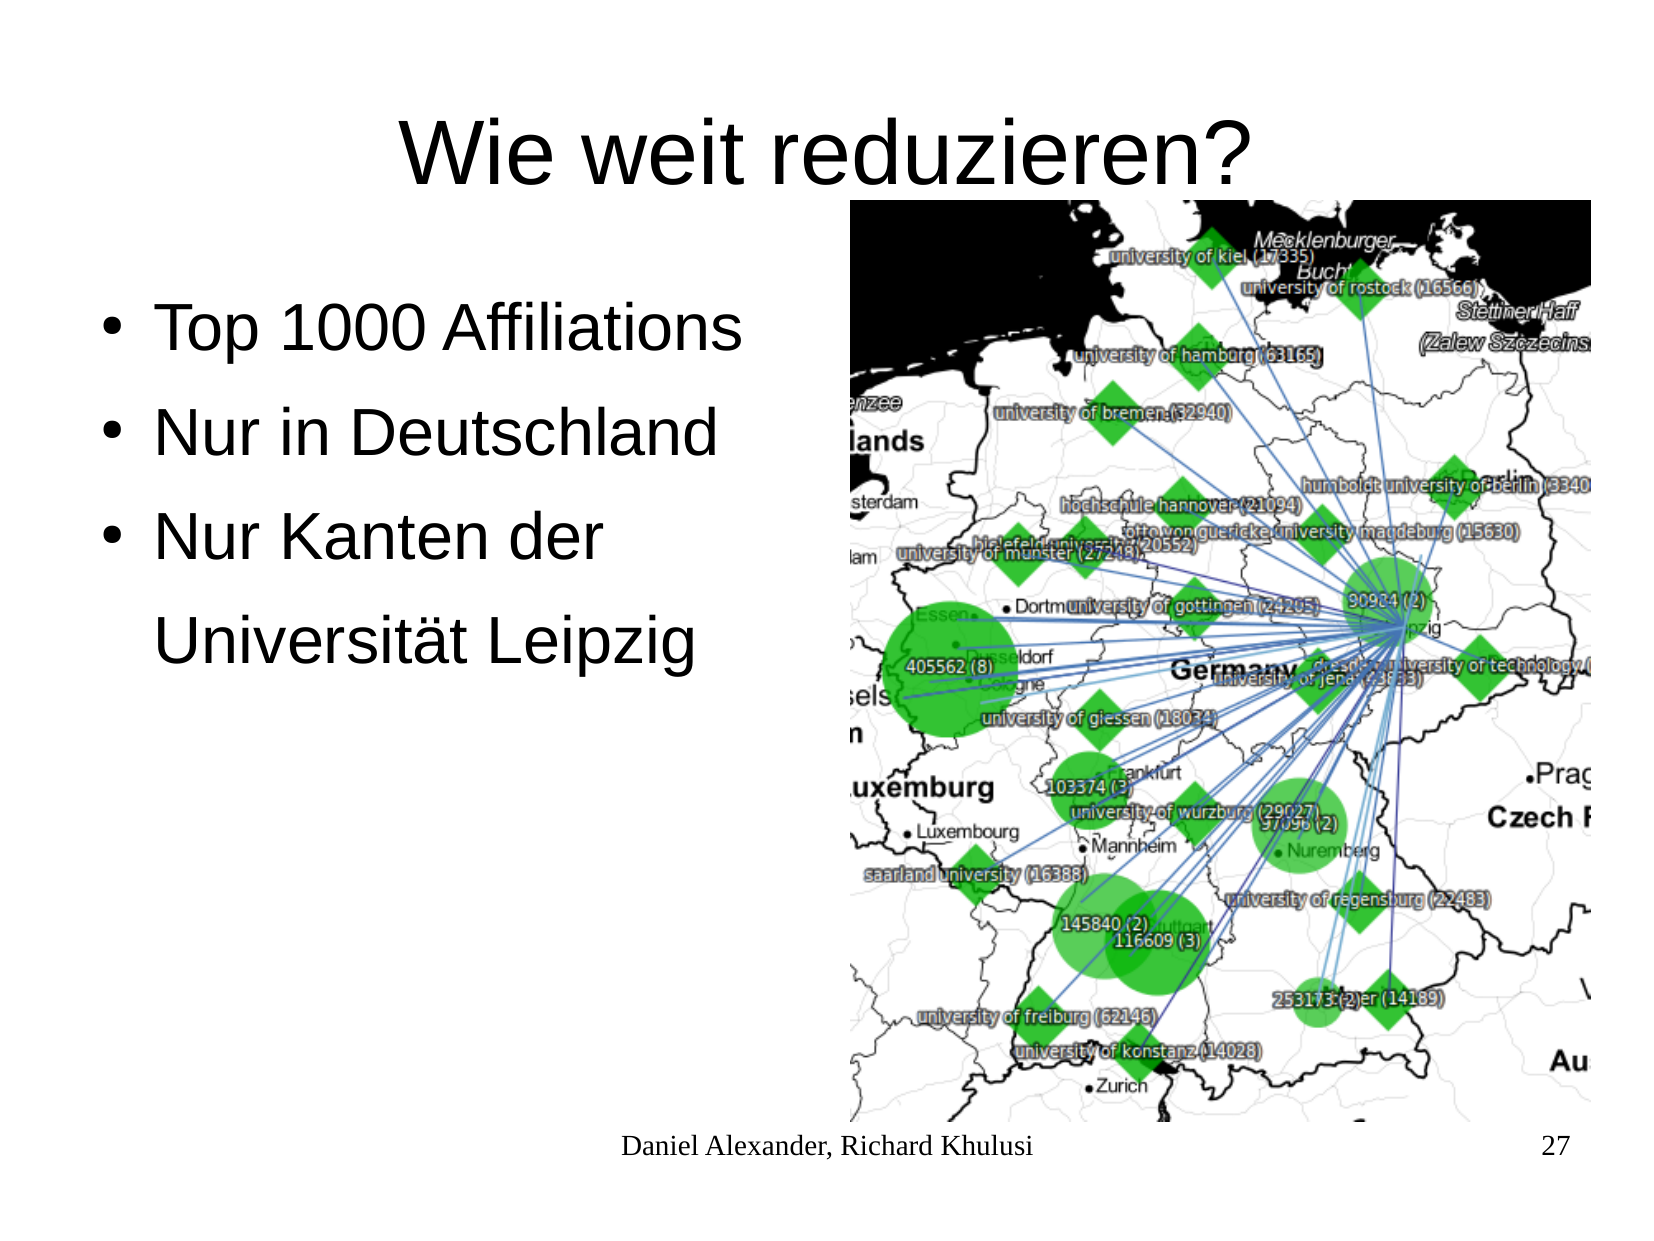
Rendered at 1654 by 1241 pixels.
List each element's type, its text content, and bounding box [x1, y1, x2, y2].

title Wie weit reduzieren? [82, 49, 1571, 257]
picture [850, 200, 1591, 1123]
list Top 1000 Affiliations Nur in Deutschland Nur Kanten der Universität Leipzig [82, 290, 850, 1010]
